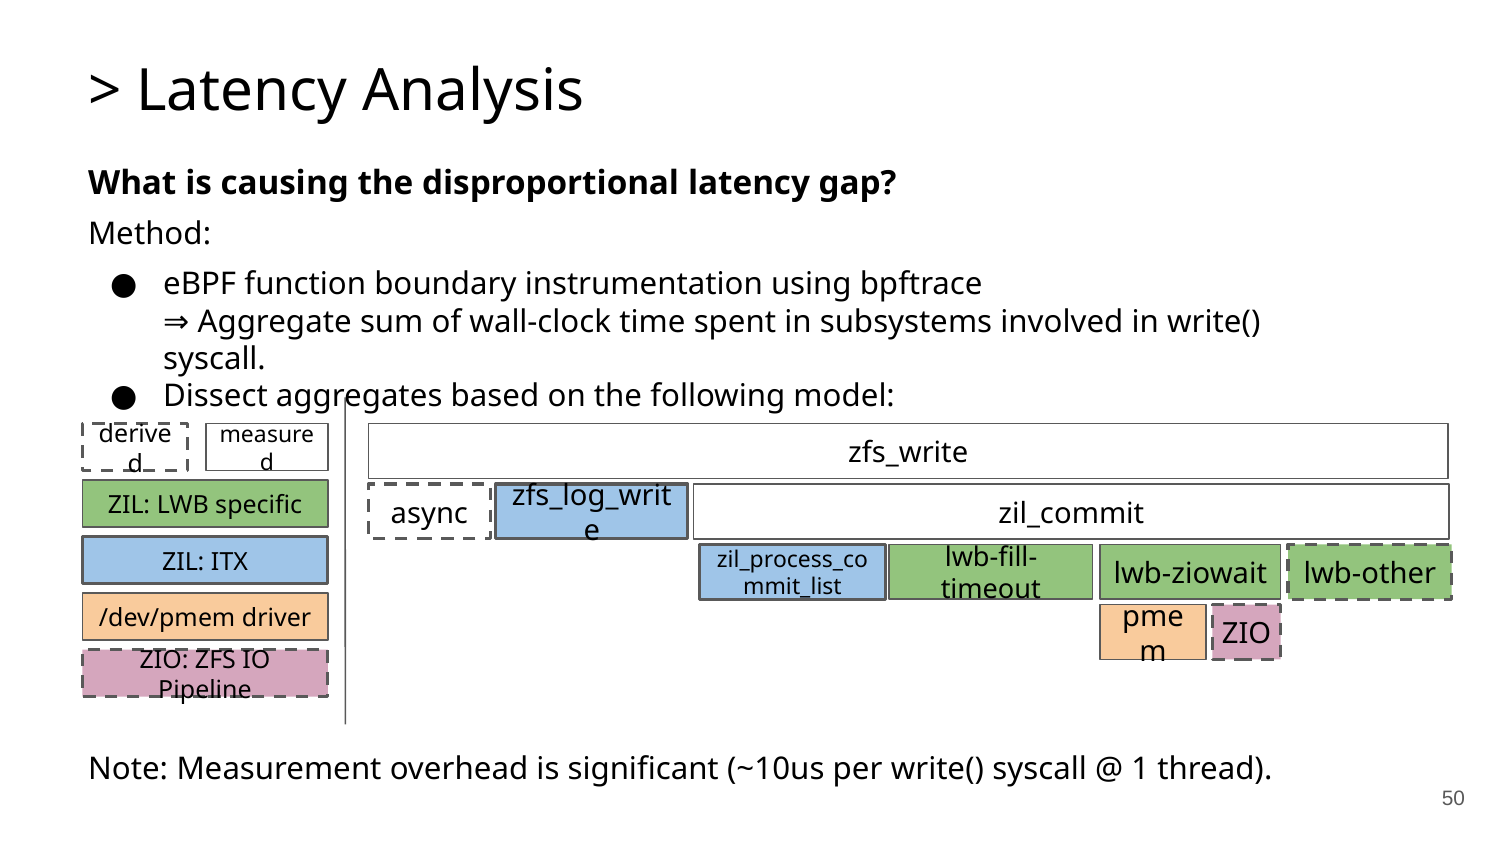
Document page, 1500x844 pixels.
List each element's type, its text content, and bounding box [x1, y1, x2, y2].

text_box pmem [1154, 647, 1161, 660]
text_box derived [82, 423, 188, 471]
text_box zil_commit [693, 483, 1450, 539]
text_box pmem [1100, 604, 1206, 660]
text_box lwb-other [1288, 544, 1452, 600]
text_box async [368, 483, 491, 539]
text_box What is causing the disproportional latency gap? Method: eBPF function boundary instrumentation using bpftrace ⇒ Aggregate sum of wall-clock time spent in subsystems involved in write() syscall. Dissect aggregates based on the following model: [73, 145, 1370, 478]
text_box ZIL: ITX [82, 536, 328, 584]
text_box measured [205, 423, 328, 471]
text_box ZIO: ZFS IO Pipeline [82, 649, 328, 697]
text_box /dev/pmem driver [82, 593, 328, 641]
text_box lwb-ziowait [1100, 544, 1281, 600]
text_box ZIO [1212, 604, 1281, 660]
slide_number <number> [1389, 764, 1480, 830]
text_box pmem [1144, 647, 1151, 660]
text_box zil_process_commit_list [699, 544, 886, 600]
text_box Note: Measurement overhead is significant (~10us per write() syscall @ 1 thread). [73, 733, 1370, 817]
title > Latency Analysis [73, 33, 1412, 165]
text_box ZIL: LWB specific [82, 480, 328, 528]
text_box lwb-fill-timeout [889, 544, 1093, 600]
text_box zfs_log_write [495, 483, 688, 539]
text_box zfs_write [368, 423, 1448, 479]
